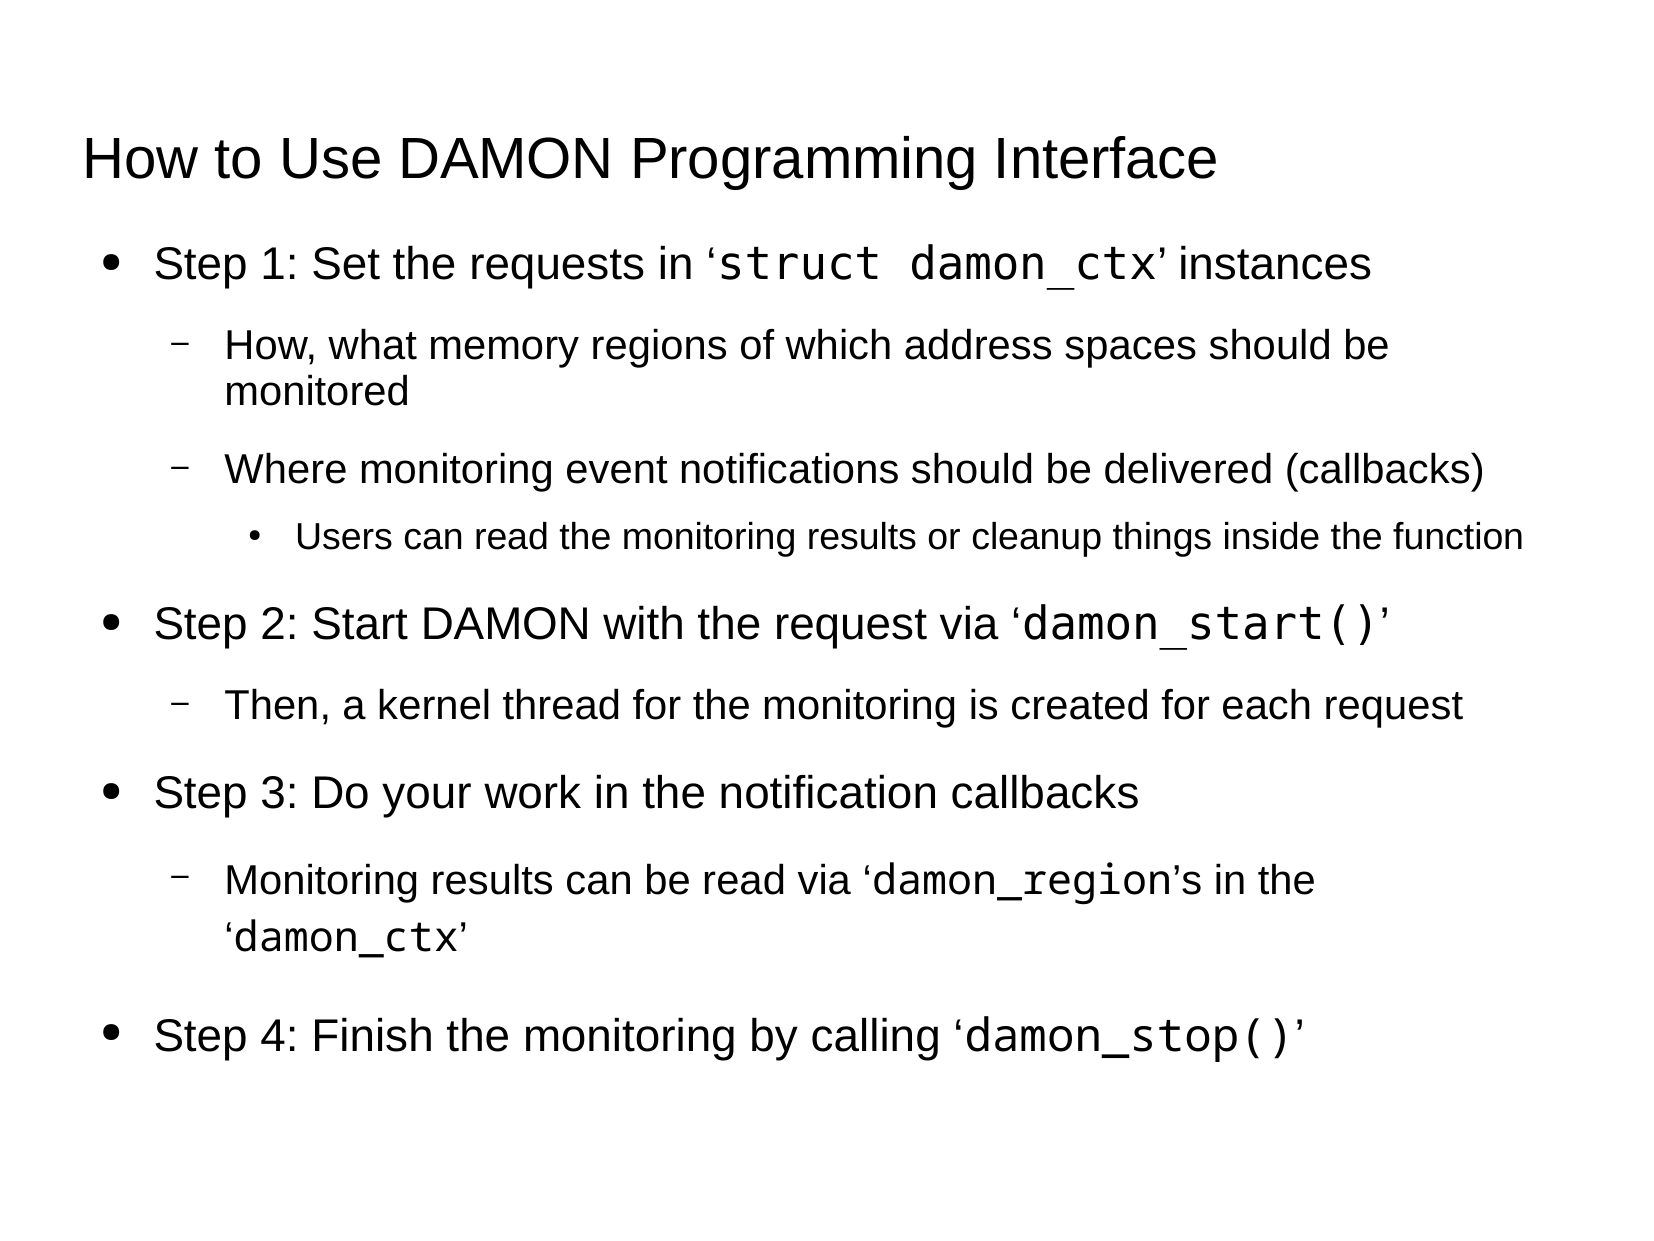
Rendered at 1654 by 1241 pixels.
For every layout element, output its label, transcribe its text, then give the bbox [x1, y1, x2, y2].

title How to Use DAMON Programming Interface [82, 108, 1571, 210]
list Step 1: Set the requests in ‘struct damon_ctx’ instances How, what memory regions of which address spaces should be monitored Where monitoring event notifications should be delivered (callbacks) Users can read the monitoring results or cleanup things inside the function Step 2: Start DAMON with the request via ‘damon_start()’ Then, a kernel thread for the monitoring is created for each request Step 3: Do your work in the notification callbacks Monitoring results can be read via ‘damon_region’s in the ‘damon_ctx’ Step 4: Finish the monitoring by calling ‘damon_stop()’ [82, 236, 1571, 1111]
